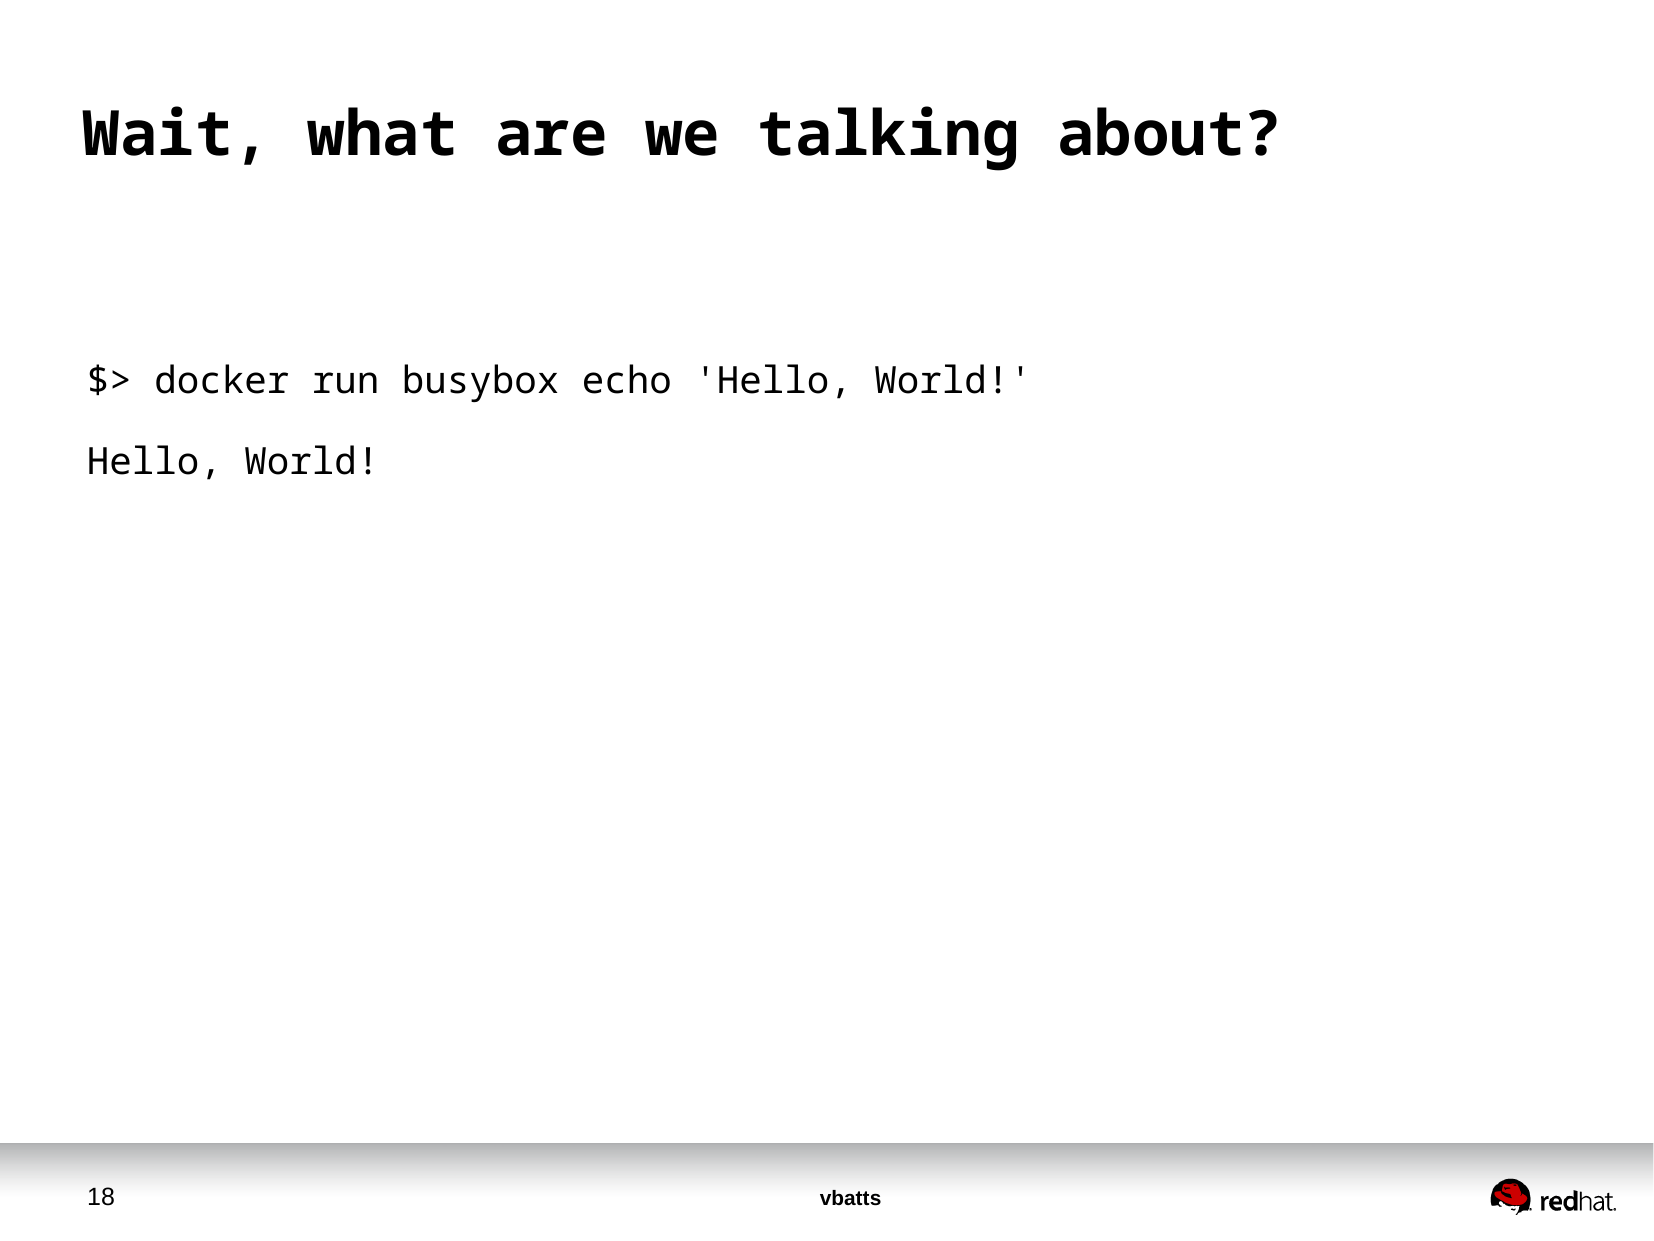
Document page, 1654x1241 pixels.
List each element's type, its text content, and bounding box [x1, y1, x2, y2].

list $> docker run busybox echo 'Hello, World!' Hello, World! [86, 244, 1576, 1039]
title Wait, what are we talking about? [82, 37, 1571, 226]
picture [0, 1143, 1654, 1241]
